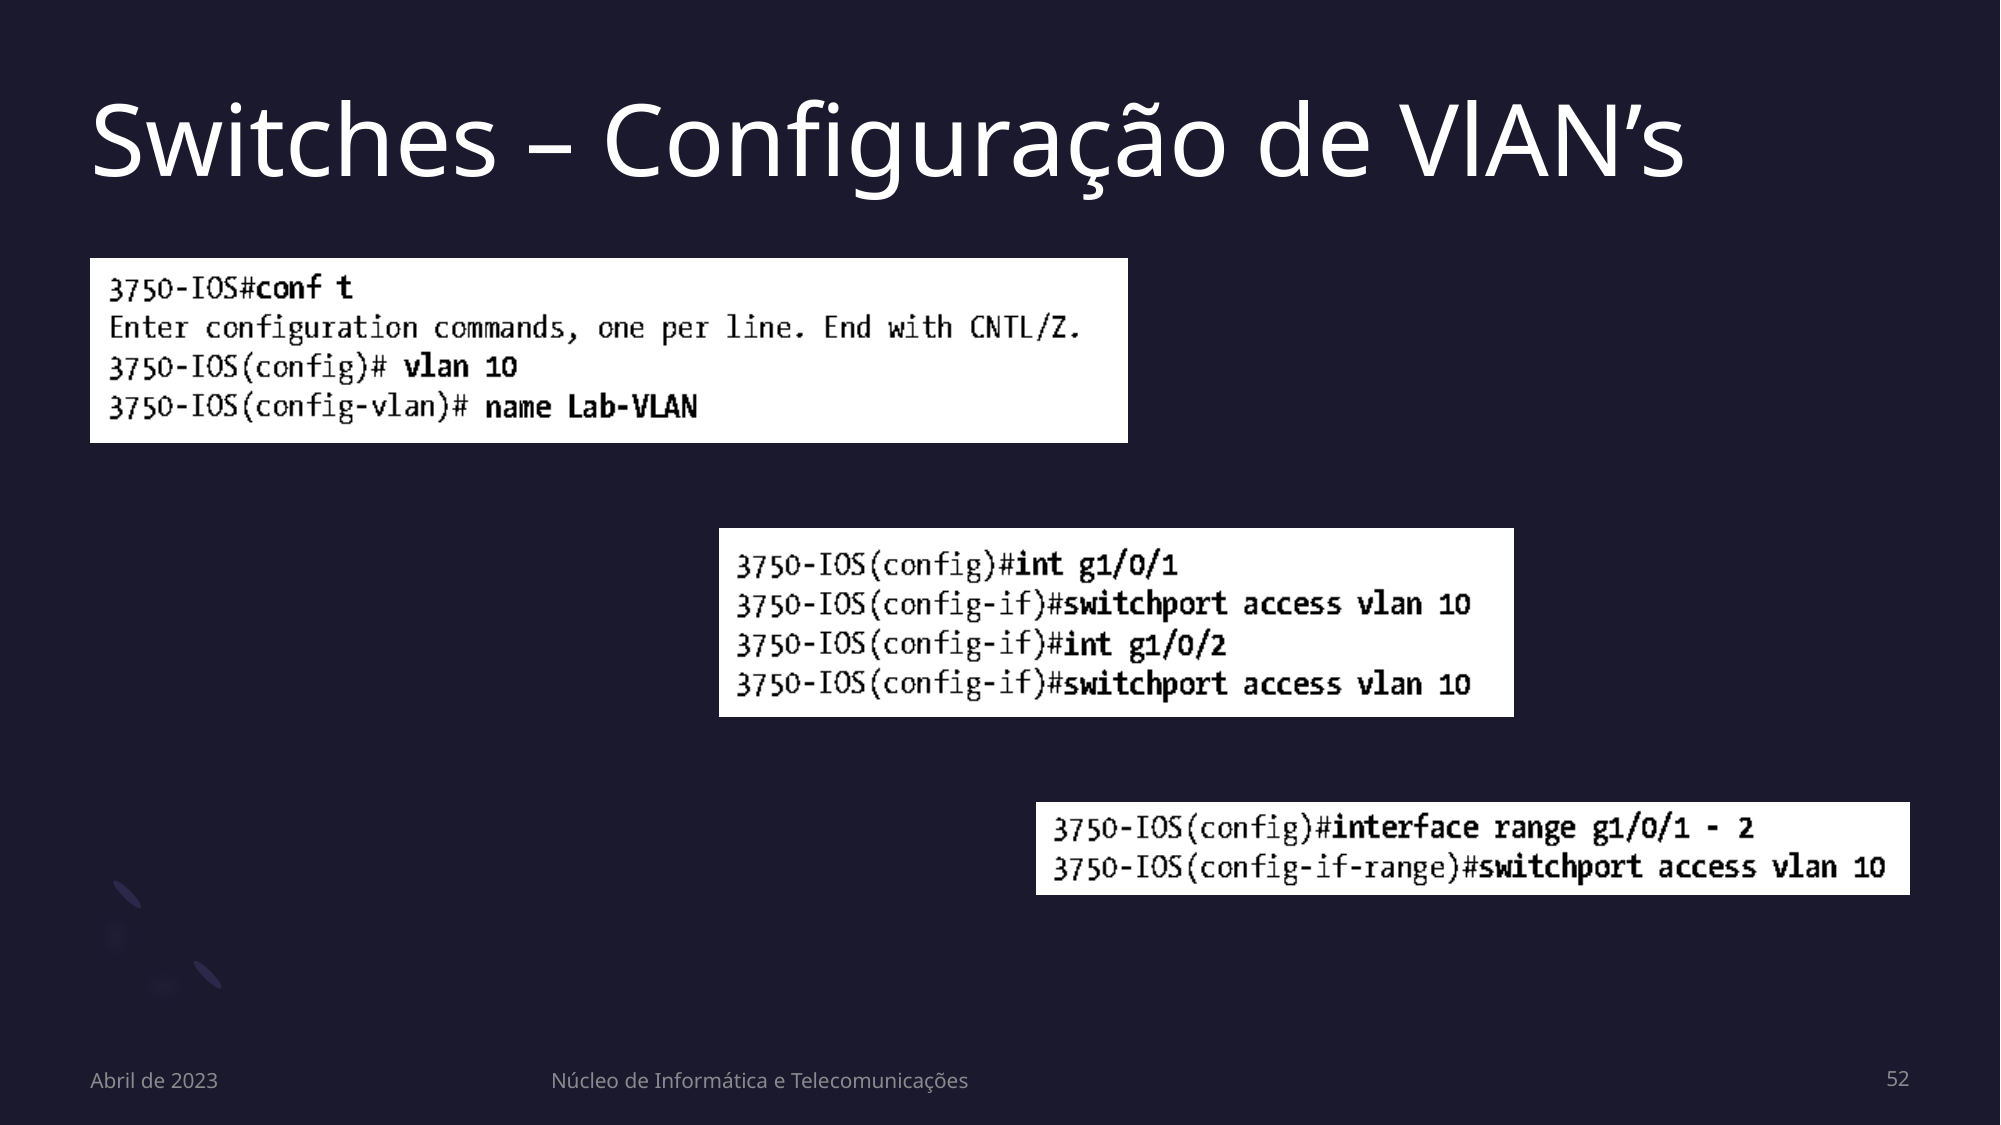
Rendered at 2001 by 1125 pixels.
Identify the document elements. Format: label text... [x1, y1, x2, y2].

footer Núcleo de Informática e Telecomunicações [551, 1067, 1598, 1093]
title Switches – Configuração de VlAN’s [90, 90, 1937, 339]
slide_number <número> [1632, 1067, 1910, 1093]
slide_number Abril de 2023 [90, 1067, 522, 1093]
picture [719, 528, 1514, 717]
picture [90, 258, 1128, 443]
picture [1036, 802, 1910, 895]
